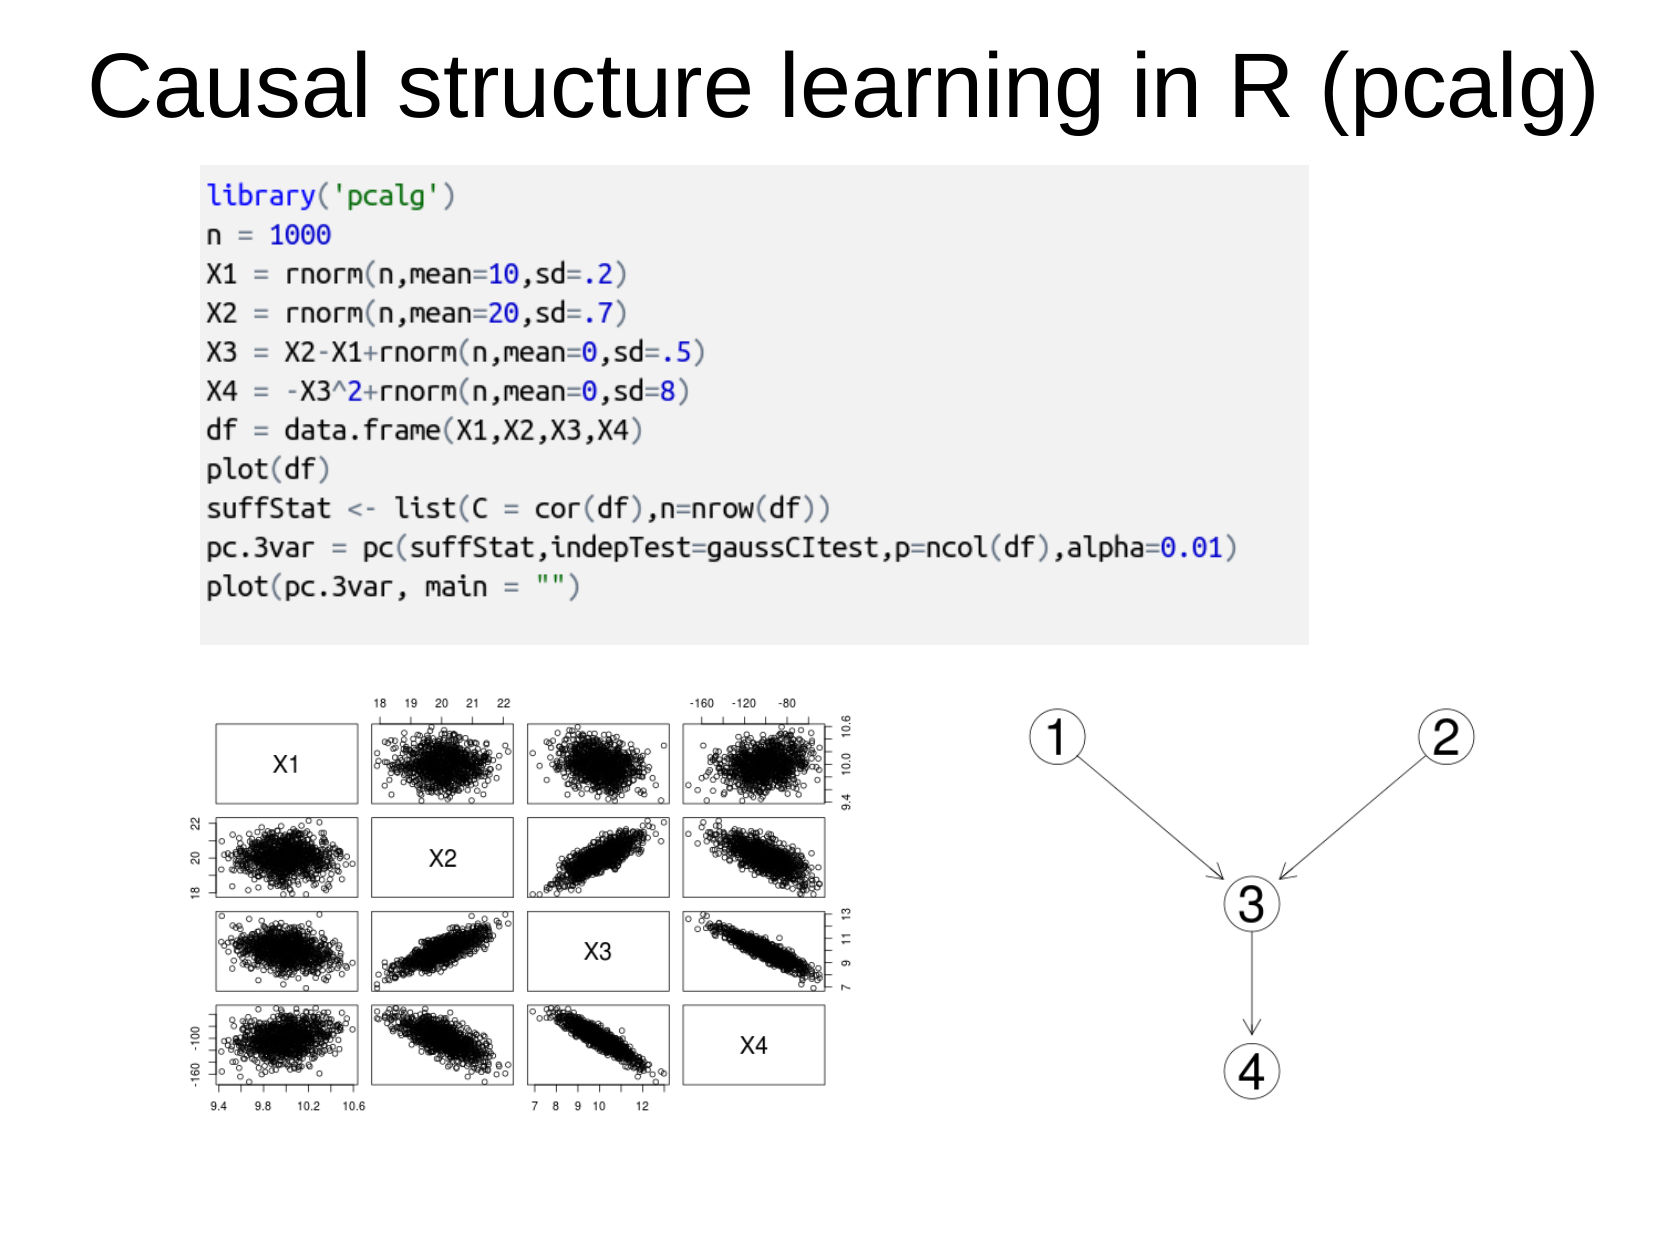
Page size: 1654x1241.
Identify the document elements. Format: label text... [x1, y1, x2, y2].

picture [200, 165, 1309, 646]
title Causal structure learning in R (pcalg) [82, 0, 1607, 189]
picture [153, 661, 1619, 1148]
